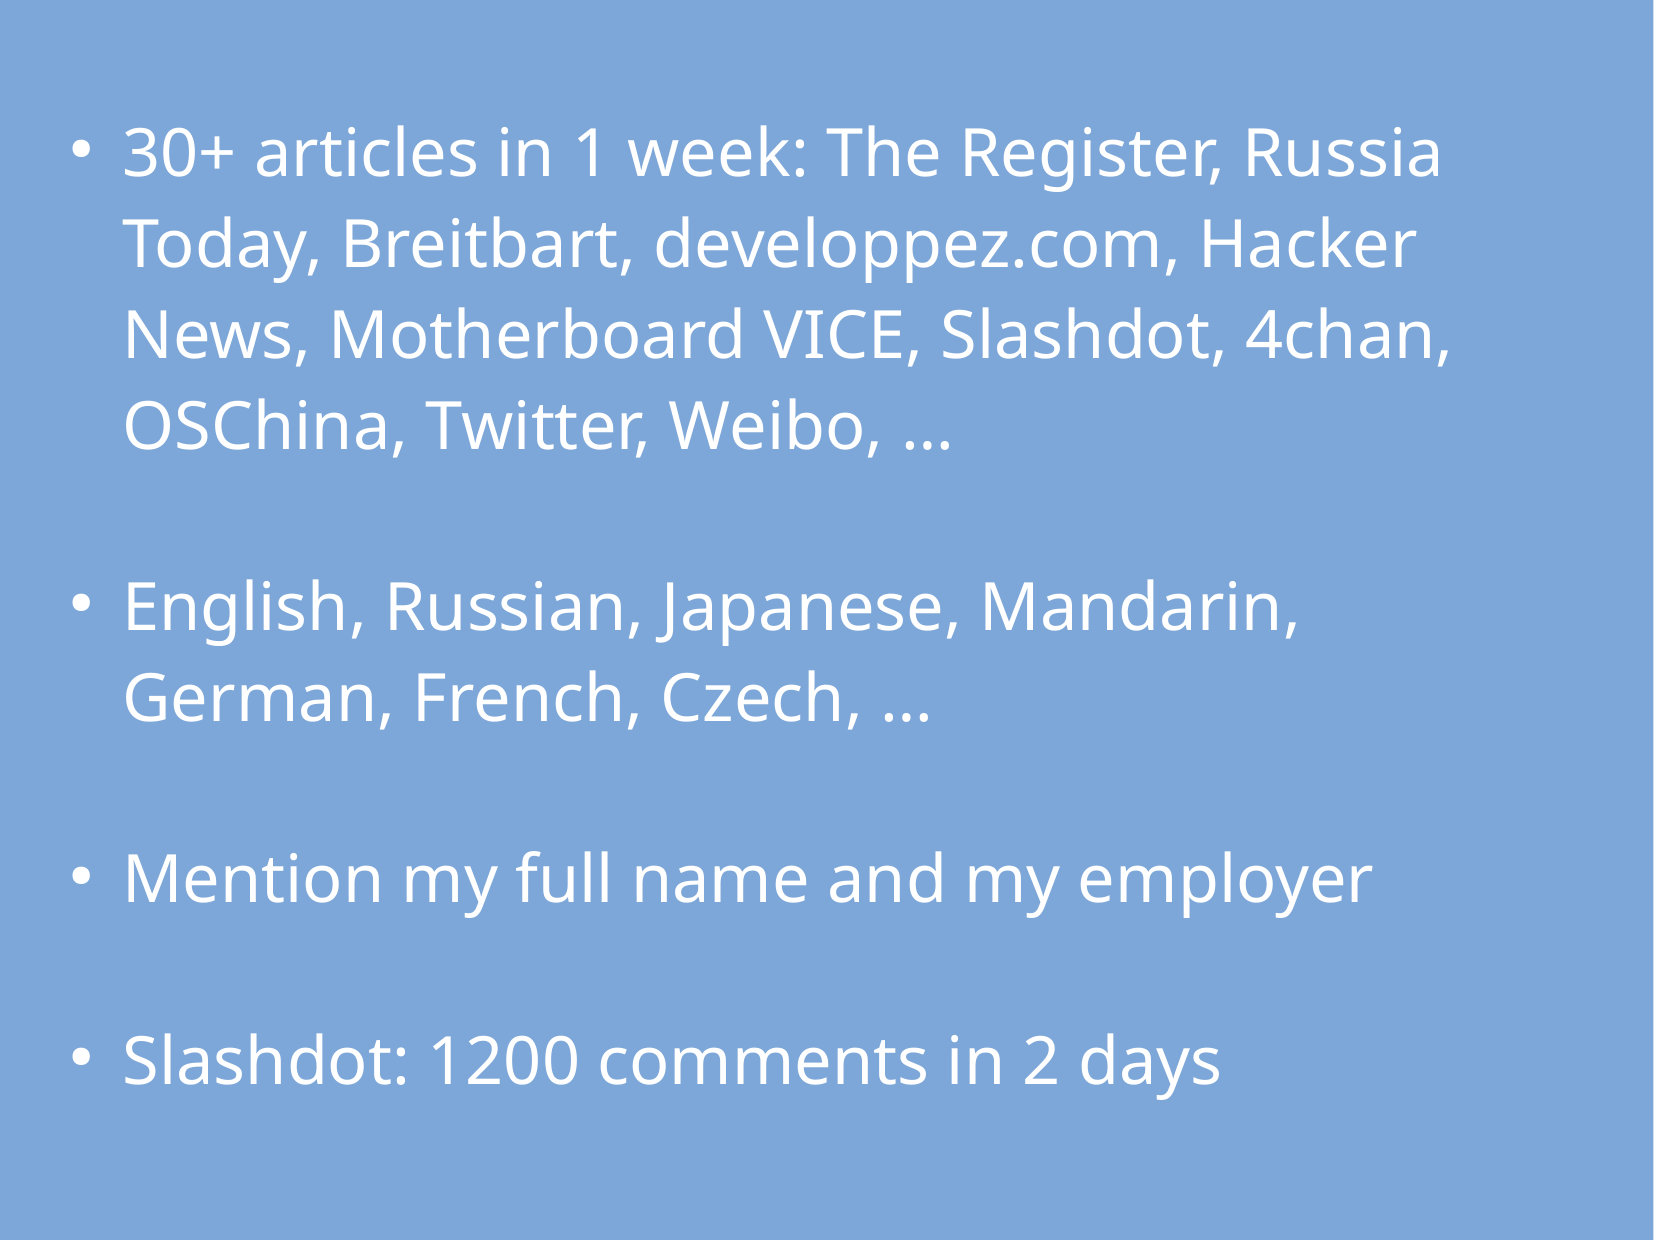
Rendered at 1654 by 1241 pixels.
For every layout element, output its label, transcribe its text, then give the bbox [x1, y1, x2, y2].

list 30+ articles in 1 week: The Register, Russia Today, Breitbart, developpez.com, Hacker News, Motherboard VICE, Slashdot, 4chan, OSChina, Twitter, Weibo, … English, Russian, Japanese, Mandarin, German, French, Czech, … Mention my full name and my employer Slashdot: 1200 comments in 2 days [69, 105, 1557, 1108]
